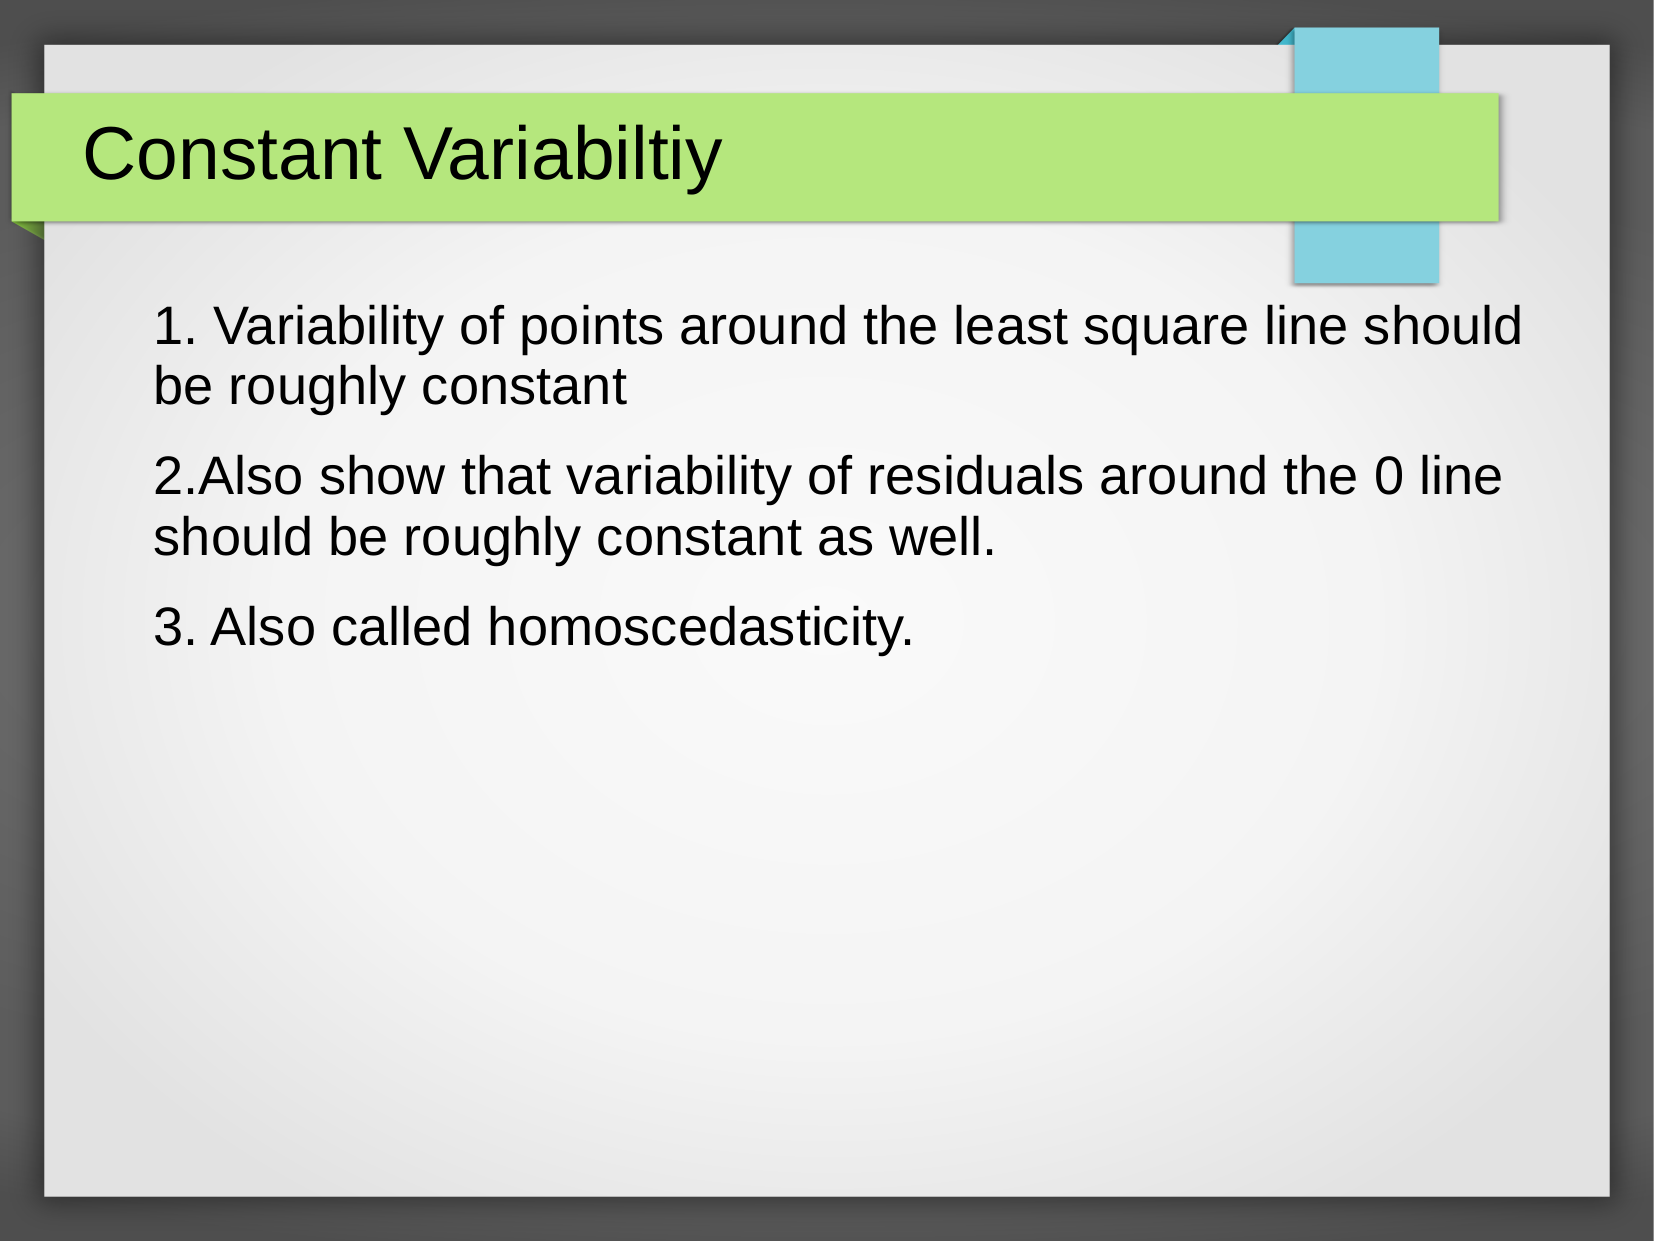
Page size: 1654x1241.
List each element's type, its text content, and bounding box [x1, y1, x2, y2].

list 1. Variability of points around the least square line should be roughly constant 2.Also show that variability of residuals around the 0 line should be roughly constant as well. 3. Also called homoscedasticity. [82, 295, 1571, 1015]
title Constant Variabiltiy [82, 94, 1264, 213]
picture [0, 0, 1654, 1241]
